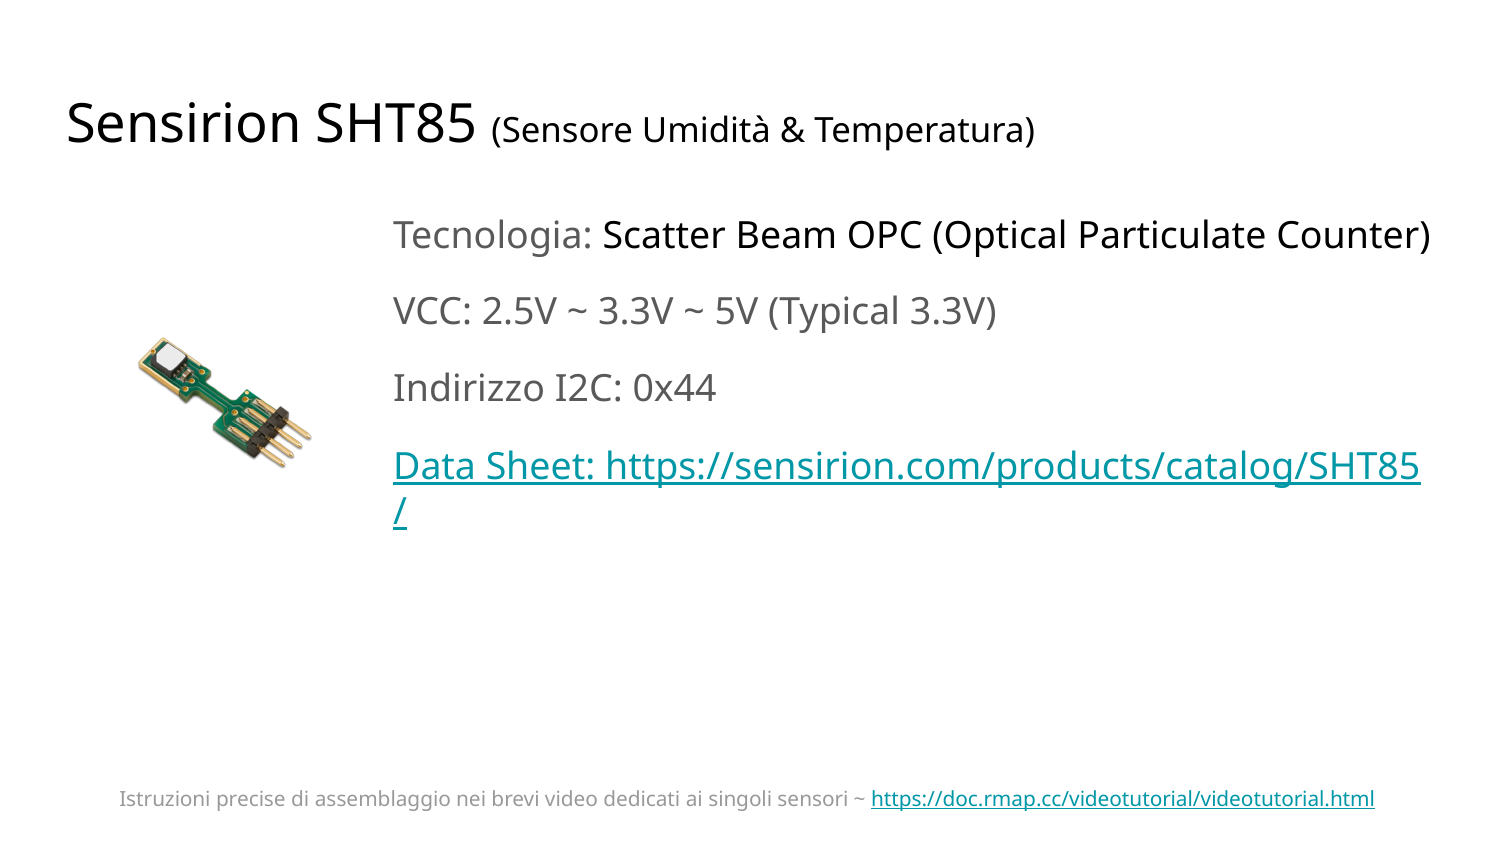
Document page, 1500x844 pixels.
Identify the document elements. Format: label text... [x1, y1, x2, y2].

picture [22, 273, 427, 537]
text_box Istruzioni precise di assemblaggio nei brevi video dedicati ai singoli sensori ~ https://doc.rmap.cc/videotutorial/videotutorial.html [0, 770, 1500, 829]
list Tecnologia: Scatter Beam OPC (Optical Particulate Counter) VCC: 2.5V ~ 3.3V ~ 5V (Typical 3.3V) Indirizzo I2C: 0x44 Data Sheet: https://sensirion.com/products/catalog/SHT85/ [378, 189, 1449, 750]
title Sensirion SHT85 (Sensore Umidità & Temperatura) [51, 72, 1100, 167]
